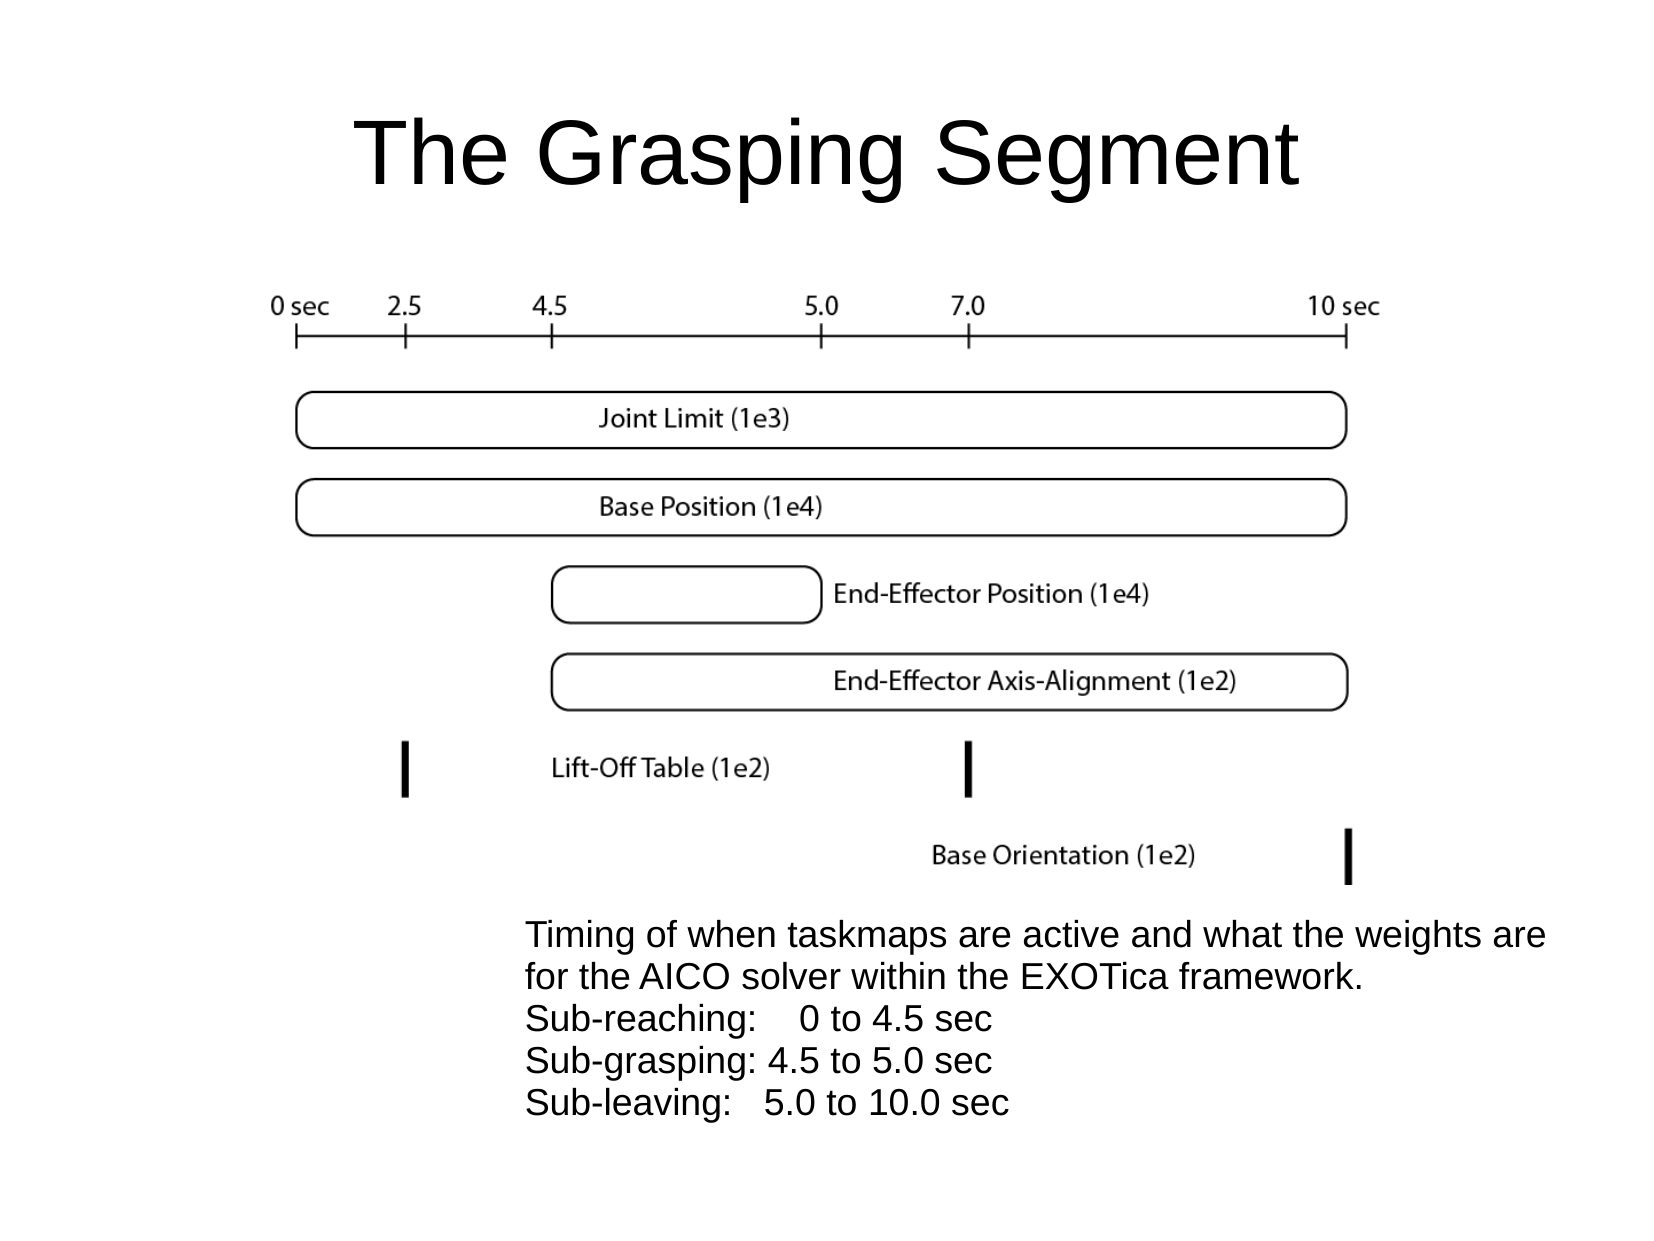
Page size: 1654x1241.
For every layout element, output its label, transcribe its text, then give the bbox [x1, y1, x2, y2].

picture [269, 290, 1381, 886]
title The Grasping Segment [82, 49, 1571, 257]
text_box Timing of when taskmaps are active and what the weights are for the AICO solver within the EXOTica framework. Sub-reaching: 0 to 4.5 sec Sub-grasping: 4.5 to 5.0 sec Sub-leaving: 5.0 to 10.0 sec [510, 906, 1591, 1131]
